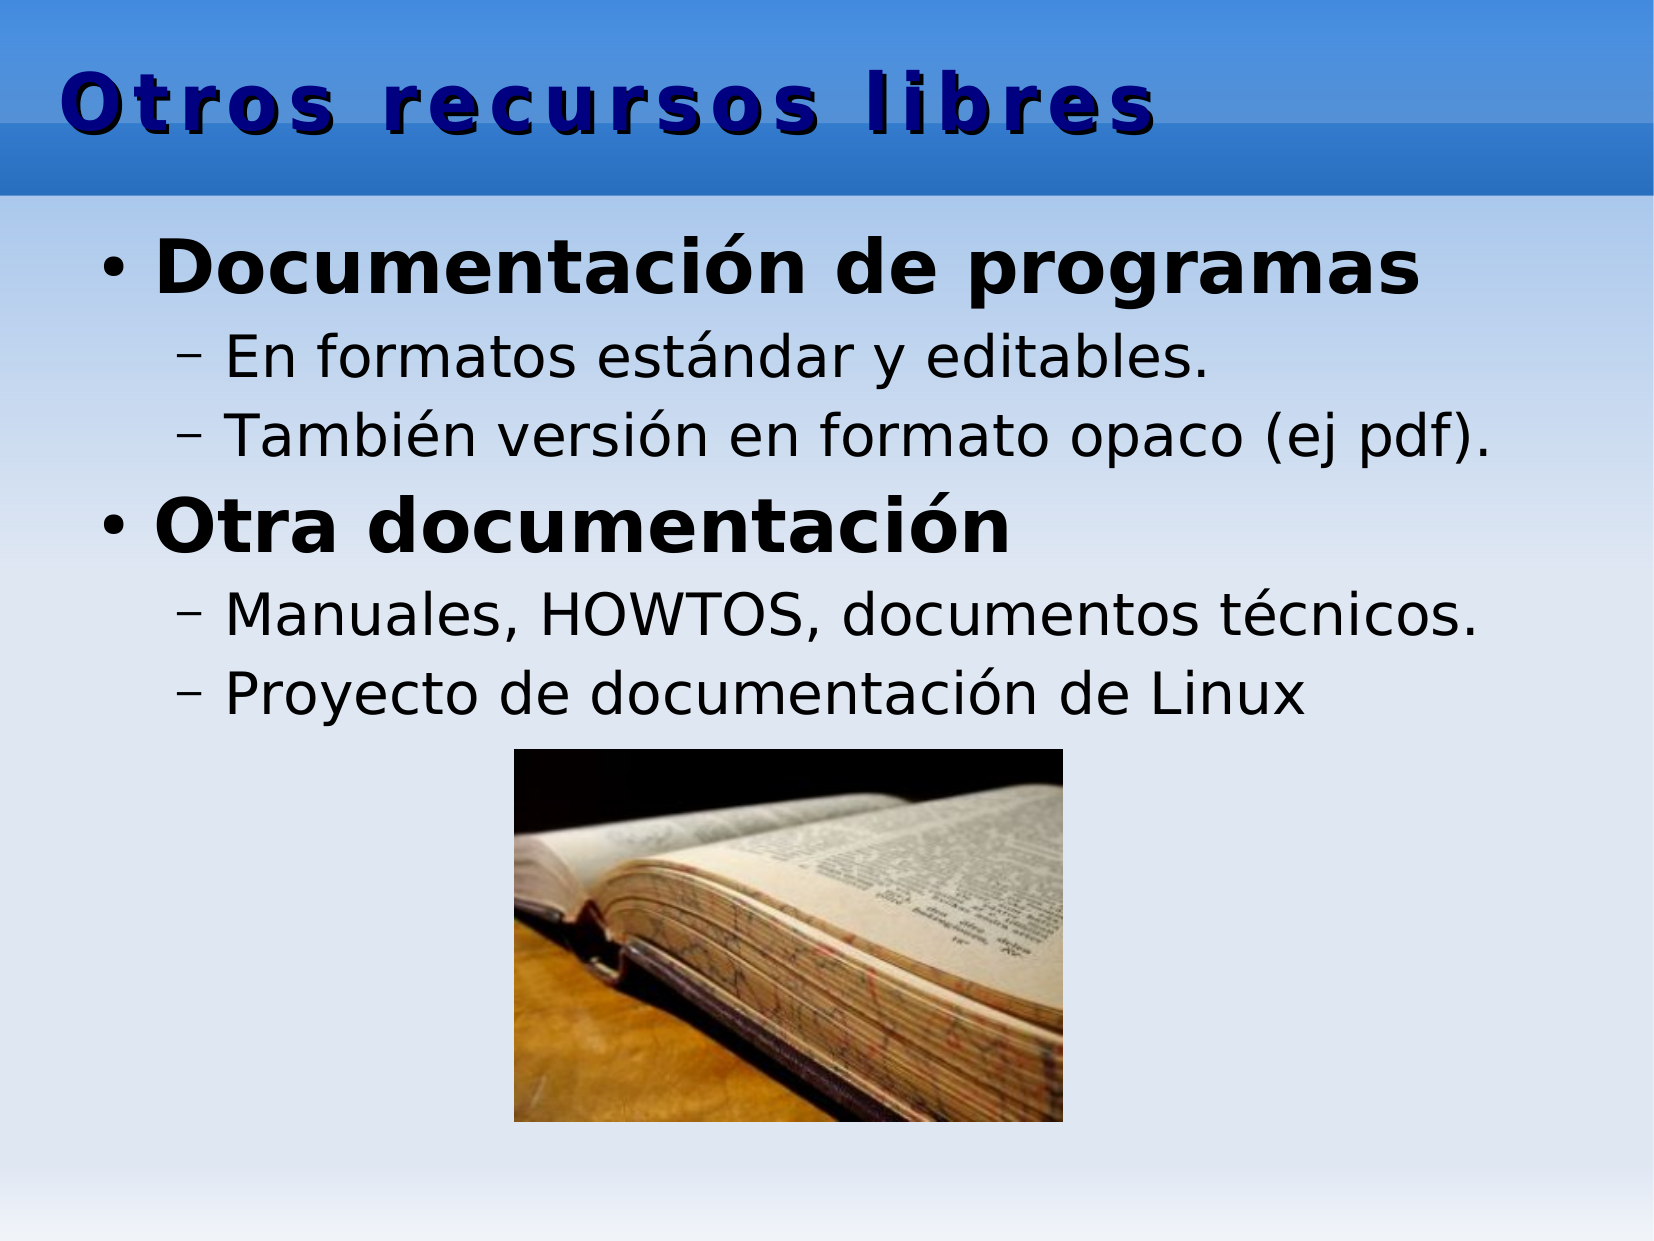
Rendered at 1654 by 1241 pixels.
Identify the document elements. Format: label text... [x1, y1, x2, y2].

title Otros recursos libres [59, 36, 1654, 171]
list Documentación de programas En formatos estándar y editables. También versión en formato opaco (ej pdf). Otra documentación Manuales, HOWTOS, documentos técnicos. Proyecto de documentación de Linux [82, 224, 1625, 1083]
picture [0, 0, 1654, 1241]
